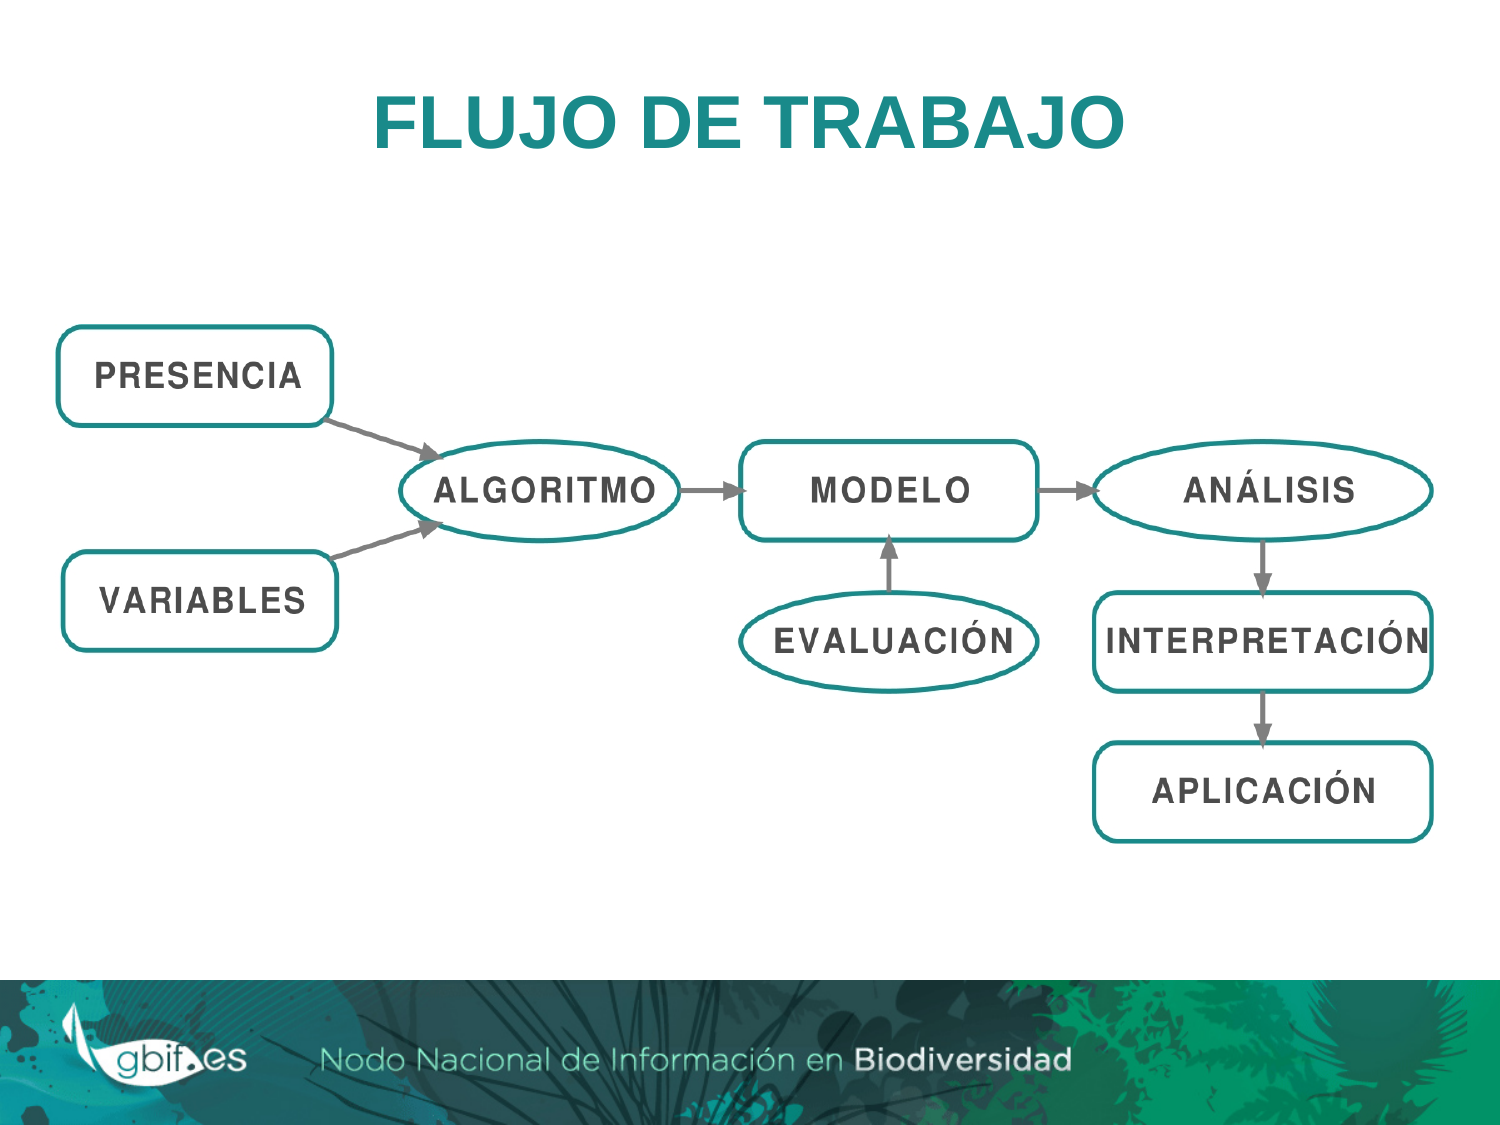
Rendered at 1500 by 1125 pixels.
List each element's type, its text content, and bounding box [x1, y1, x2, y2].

title FLUJO DE TRABAJO [112, 4, 1388, 241]
picture [55, 324, 1434, 844]
picture [0, 980, 1500, 1125]
